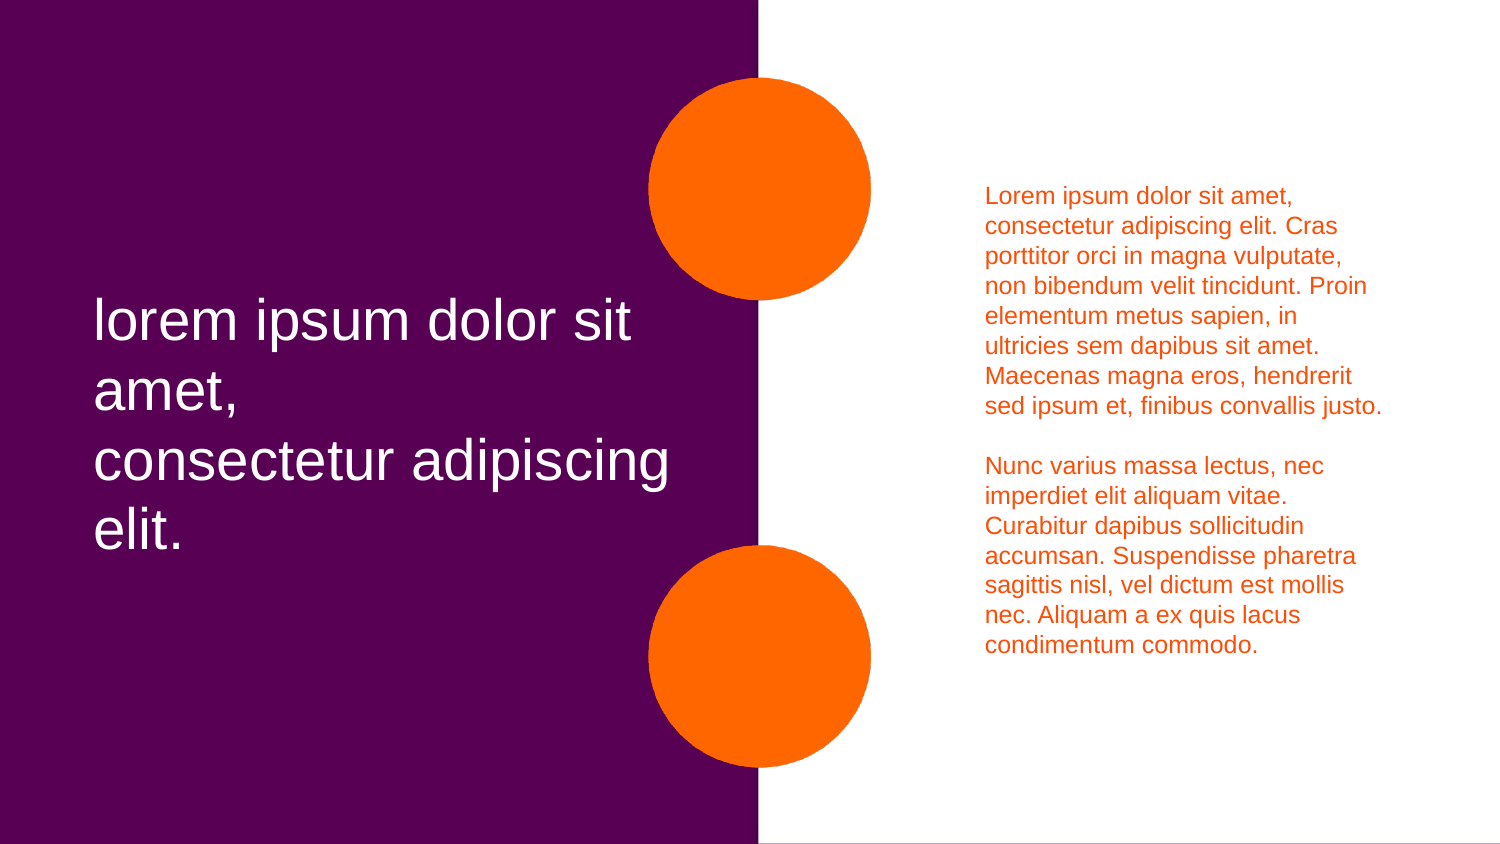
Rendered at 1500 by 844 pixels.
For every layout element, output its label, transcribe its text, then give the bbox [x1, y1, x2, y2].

picture [643, 72, 874, 772]
text_box lorem ipsum dolor sit amet, consectetur adipiscing elit. [78, 0, 740, 844]
text_box [758, 0, 1500, 844]
text_box Lorem ipsum dolor sit amet, consectetur adipiscing elit. Cras porttitor orci in magna vulputate, non bibendum velit tincidunt. Proin elementum metus sapien, in ultricies sem dapibus sit amet. Maecenas magna eros, hendrerit sed ipsum et, finibus convallis justo. Nunc varius massa lectus, nec imperdiet elit aliquam vitae. Curabitur dapibus sollicitudin accumsan. Suspendisse pharetra sagittis nisl, vel dictum est mollis nec. Aliquam a ex quis lacus condimentum commodo. [970, 172, 1401, 667]
